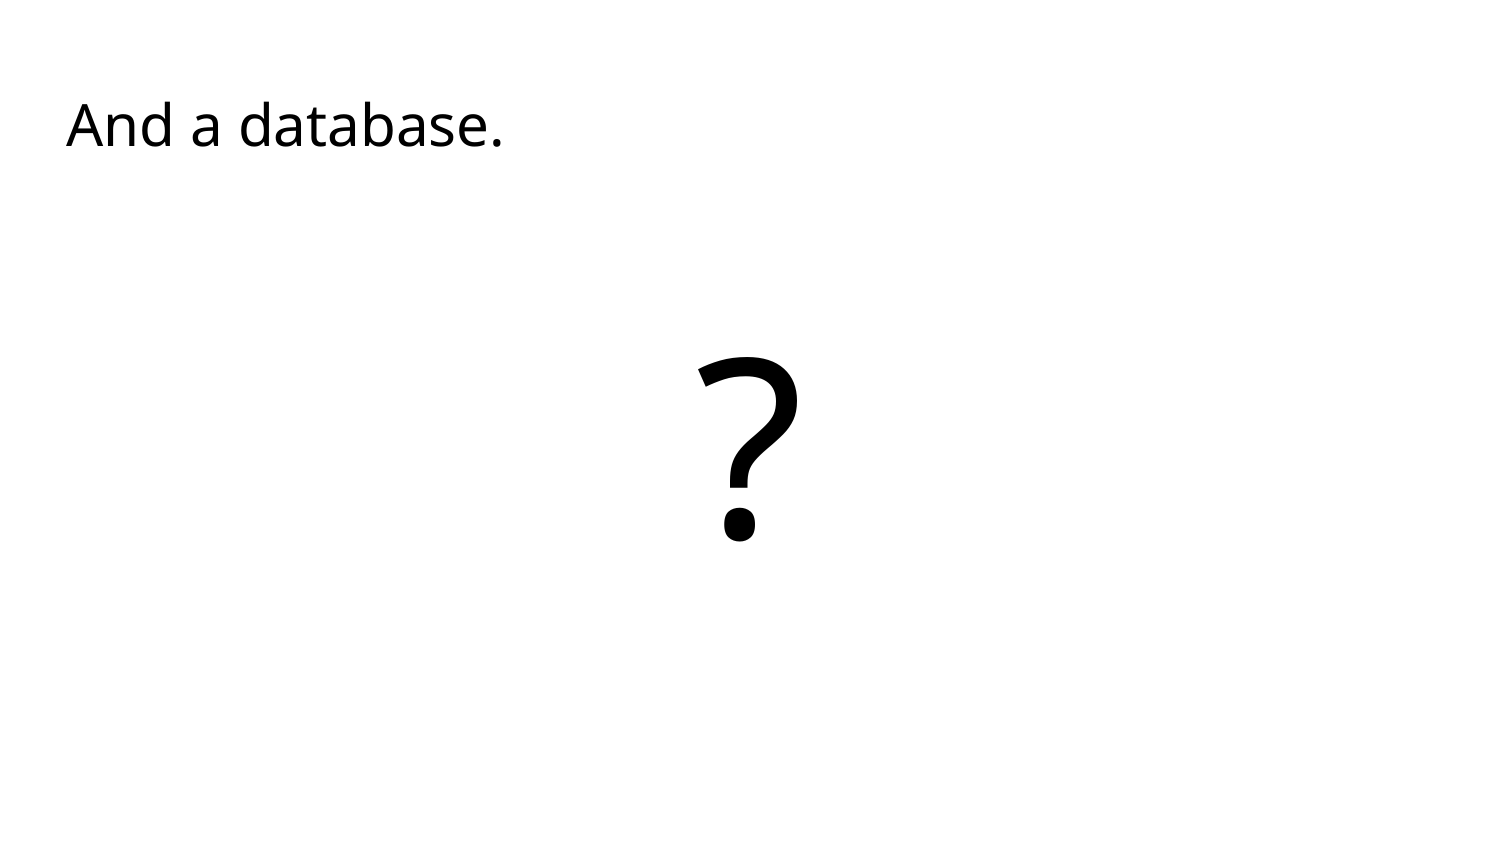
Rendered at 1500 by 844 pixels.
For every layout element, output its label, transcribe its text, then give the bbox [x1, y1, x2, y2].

title And a database. [51, 72, 1449, 167]
subtitle ? [75, 197, 1425, 687]
